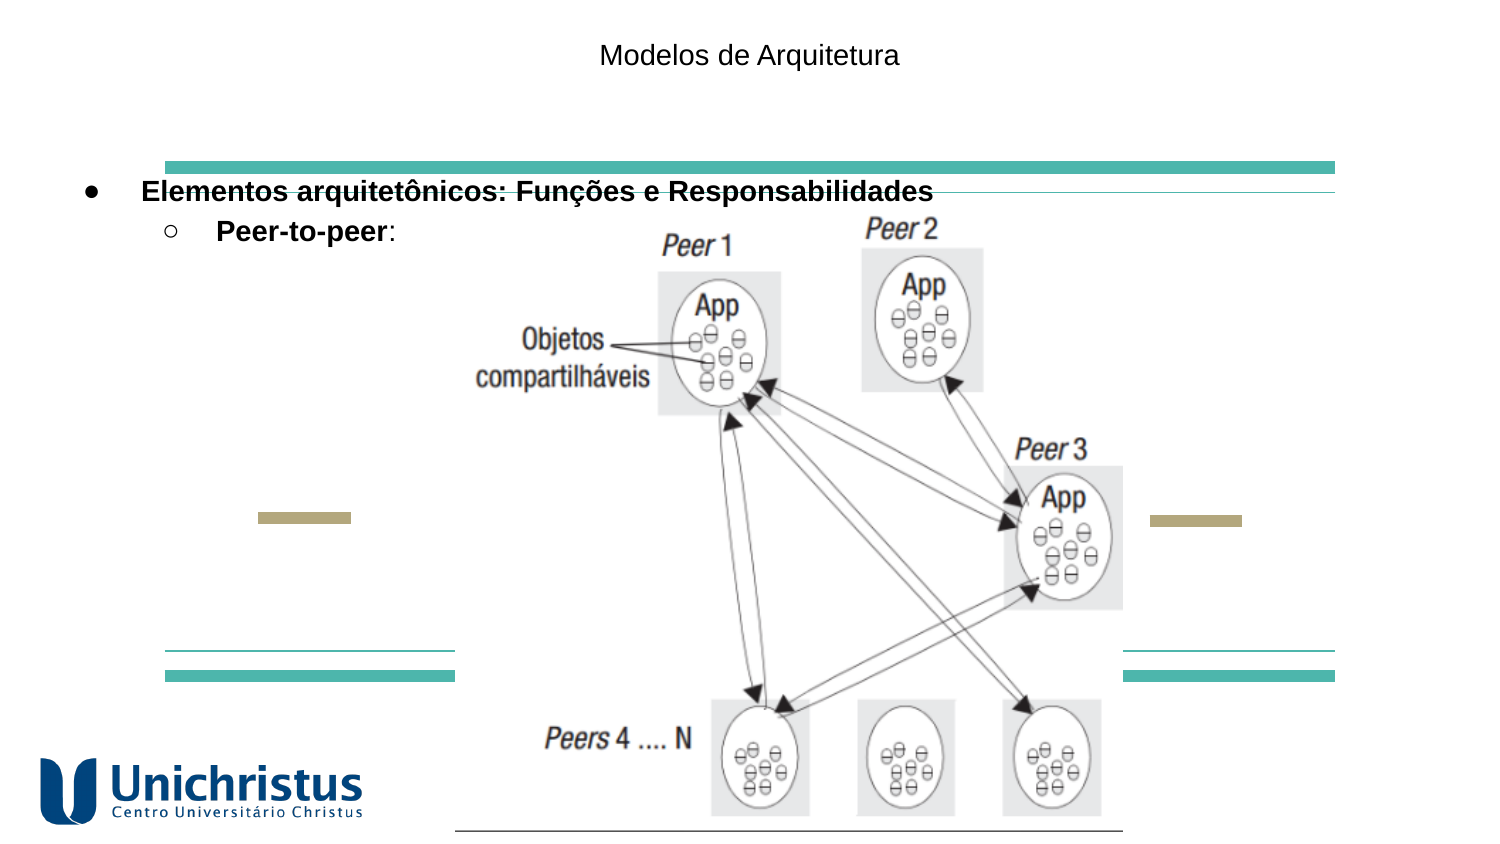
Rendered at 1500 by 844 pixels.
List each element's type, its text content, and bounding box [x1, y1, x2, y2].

title Modelos de Arquitetura [51, 20, 1449, 137]
list Elementos arquitetônicos: Funções e Responsabilidades Peer-to-peer: [51, 152, 1449, 750]
picture [455, 215, 1123, 832]
picture [35, 754, 367, 827]
